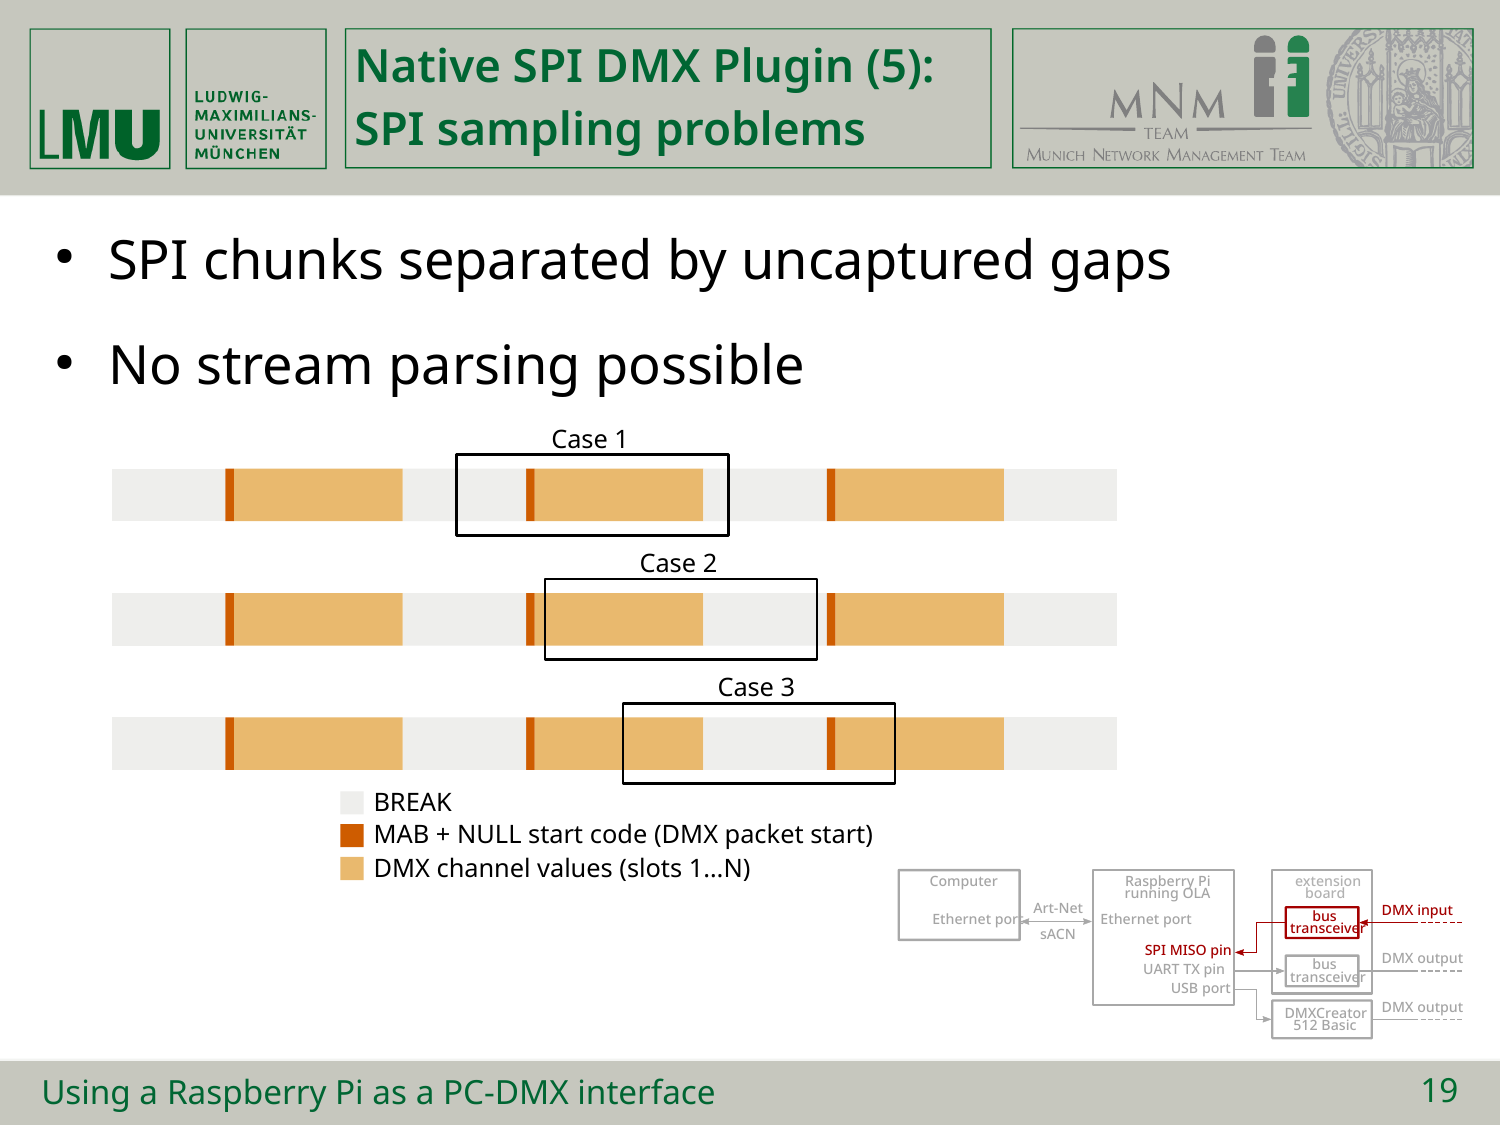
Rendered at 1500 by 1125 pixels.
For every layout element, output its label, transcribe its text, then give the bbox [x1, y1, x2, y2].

picture [112, 425, 1465, 1040]
picture [0, 0, 1500, 196]
title Native SPI DMX Plugin (5): SPI sampling problems [342, 29, 993, 171]
list SPI chunks separated by uncaptured gaps No stream parsing possible [37, 221, 1459, 605]
picture [0, 1059, 1500, 1125]
